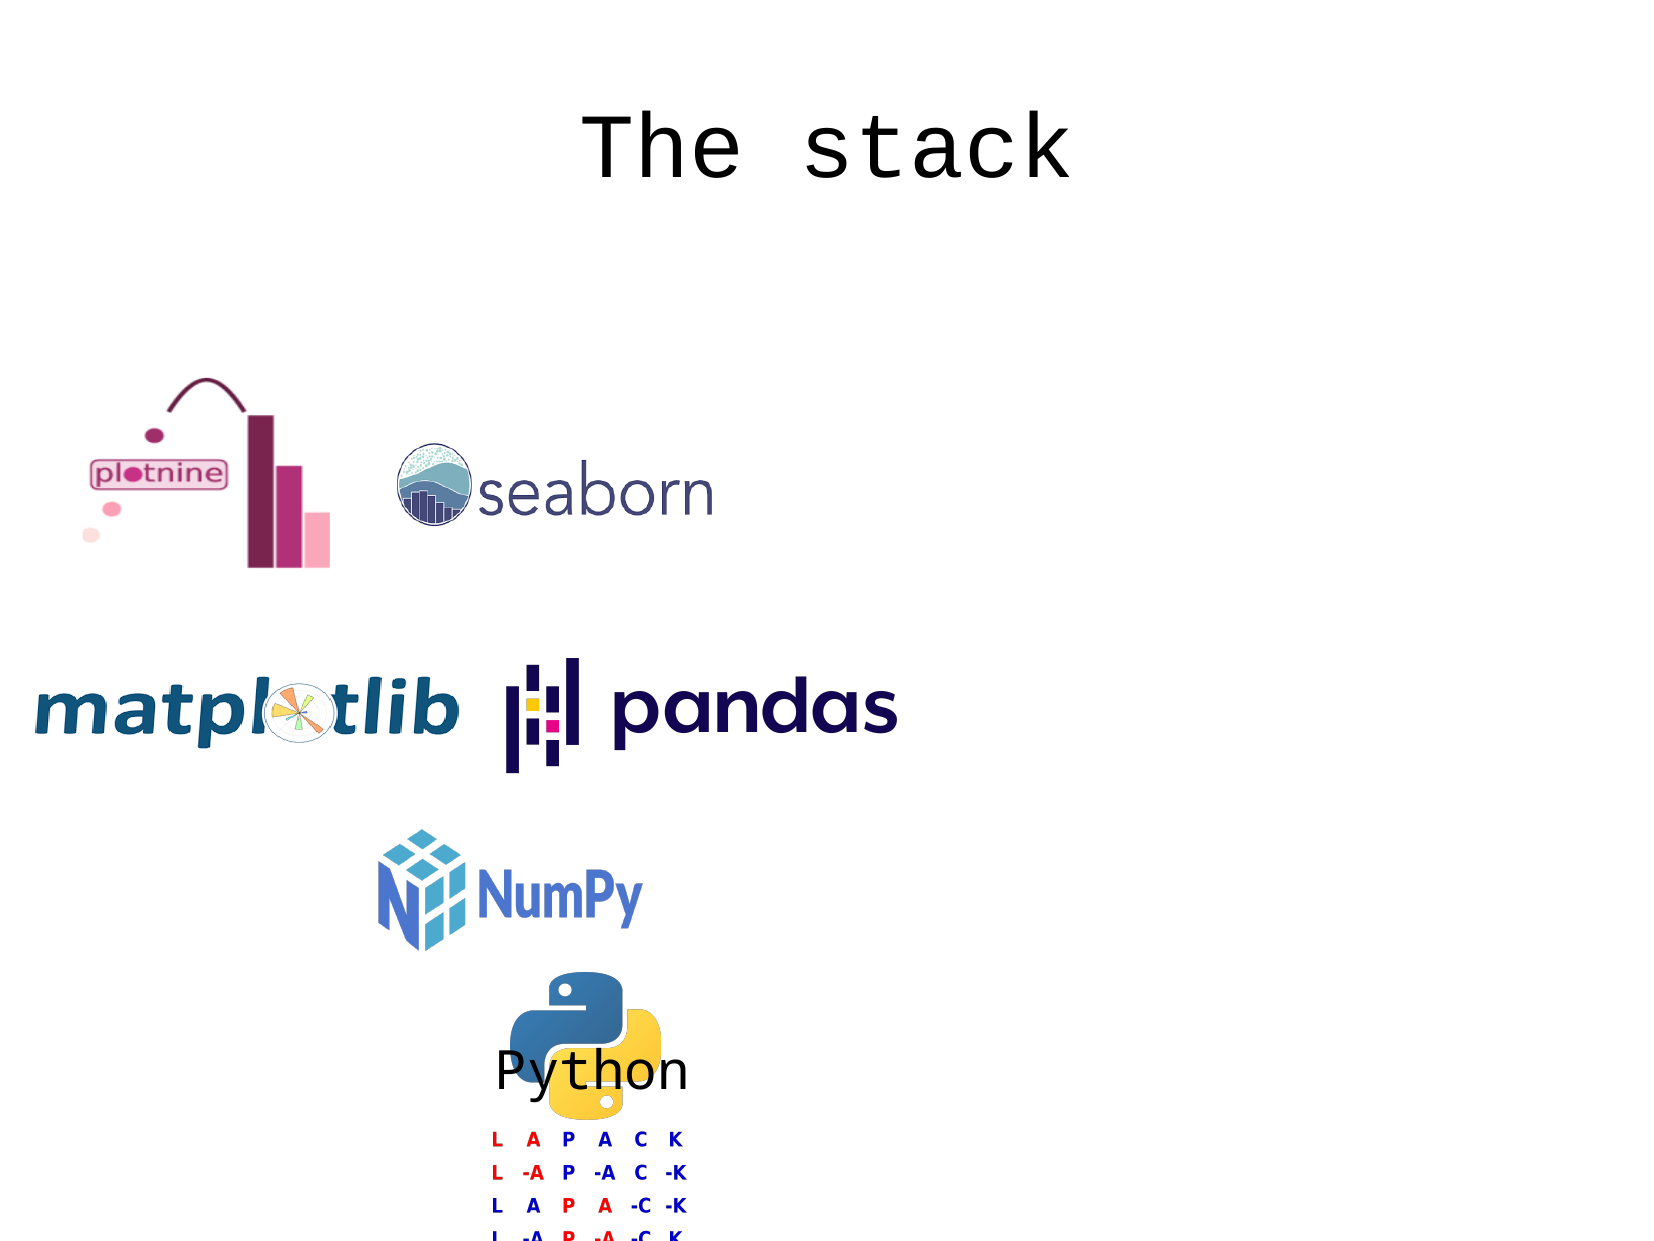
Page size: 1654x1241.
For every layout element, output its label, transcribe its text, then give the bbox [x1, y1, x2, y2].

picture [480, 1101, 693, 1241]
picture [30, 644, 465, 781]
picture [390, 436, 721, 541]
picture [360, 629, 916, 1024]
title The stack [82, 49, 1571, 257]
picture [82, 375, 331, 571]
text_box Python [480, 1024, 910, 1101]
